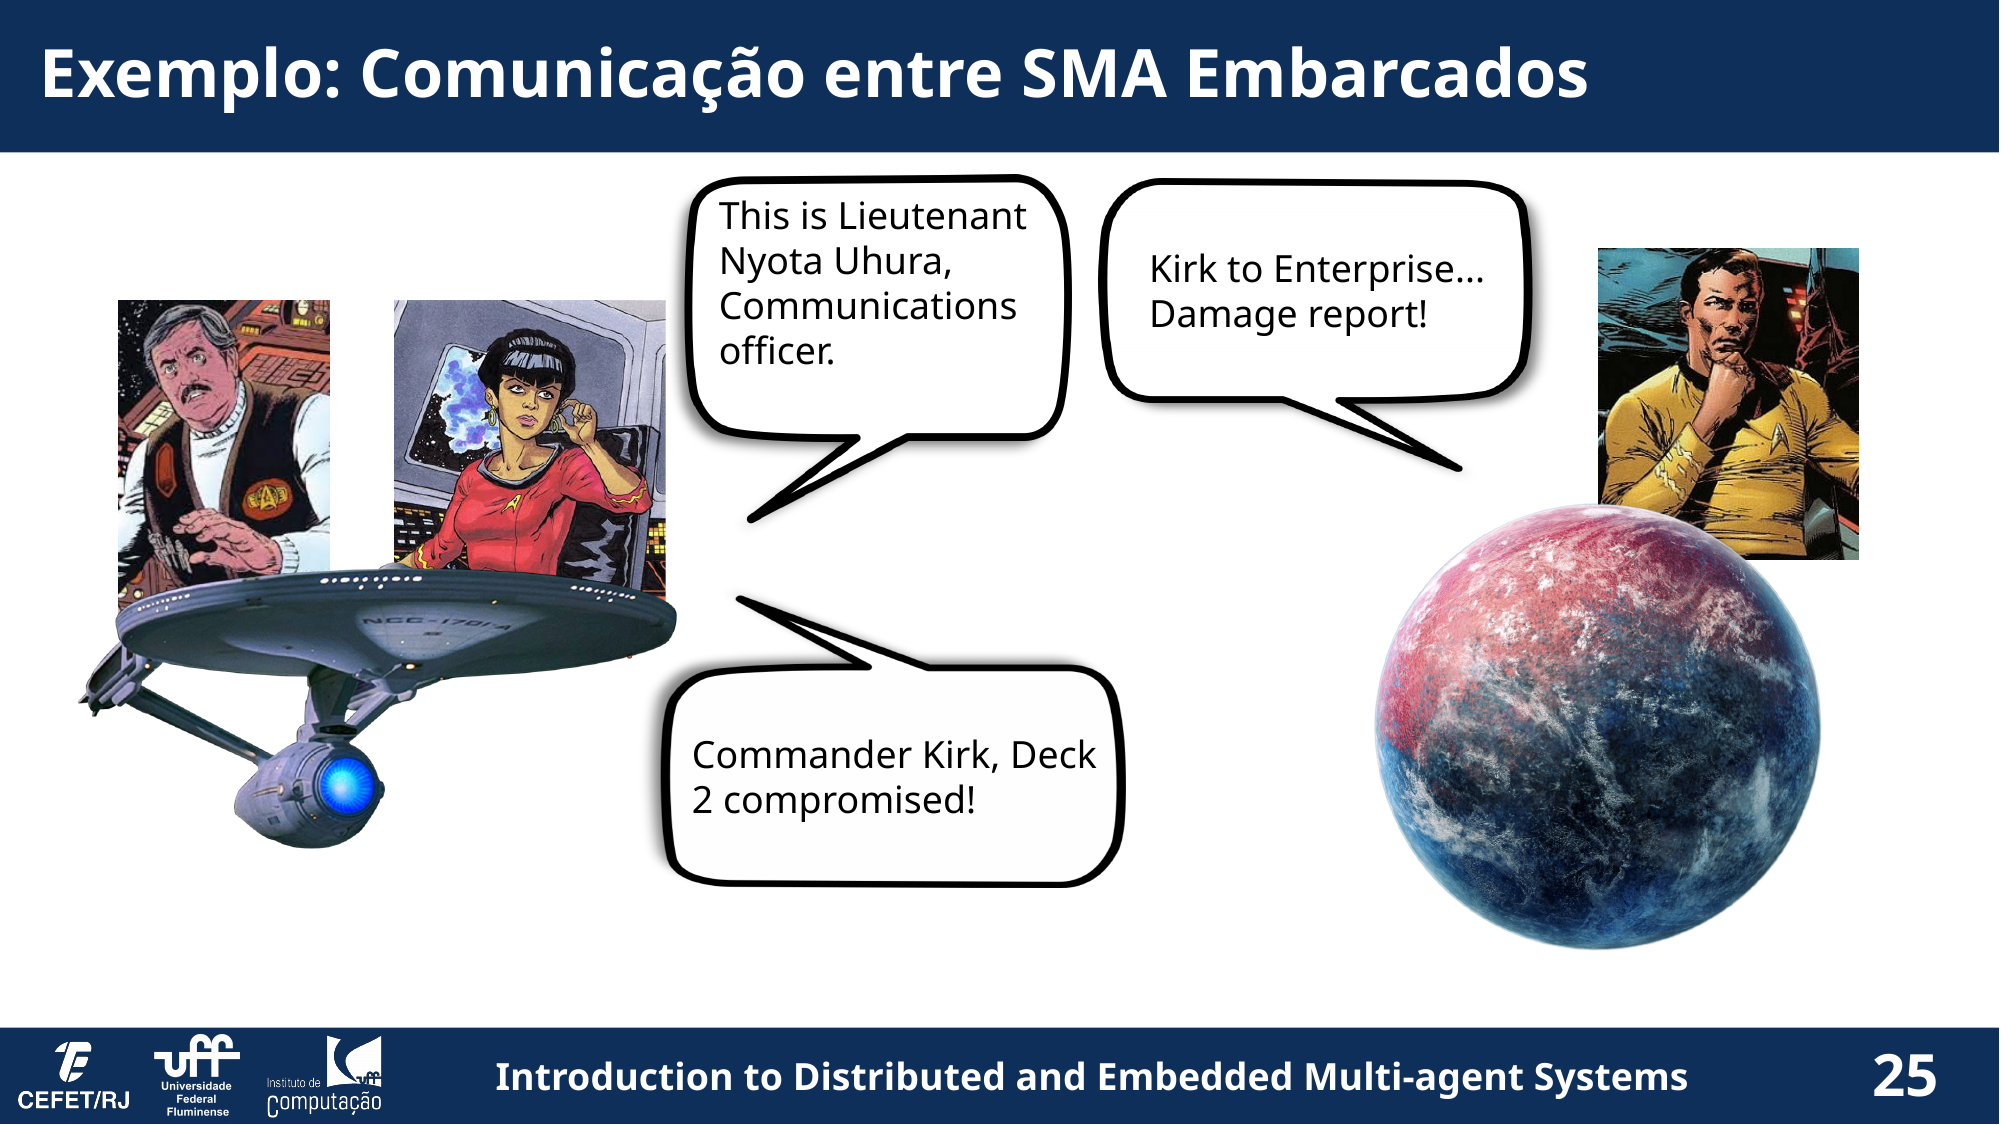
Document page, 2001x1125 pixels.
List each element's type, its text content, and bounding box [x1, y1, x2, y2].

picture [18, 1021, 129, 1125]
text_box This is Lieutenant Nyota Uhura, Communications officer. [703, 184, 1055, 380]
picture [153, 1033, 241, 1121]
picture [1098, 178, 1554, 487]
picture [1373, 248, 1859, 951]
text_box Commander Kirk, Deck 2 compromised! [677, 723, 1125, 829]
picture [265, 1033, 383, 1118]
text_box Exemplo: Comunicação entre SMA Embarcados [25, 23, 1999, 119]
picture [77, 174, 1126, 888]
text_box Kirk to Enterprise... Damage report! [1134, 237, 1554, 343]
